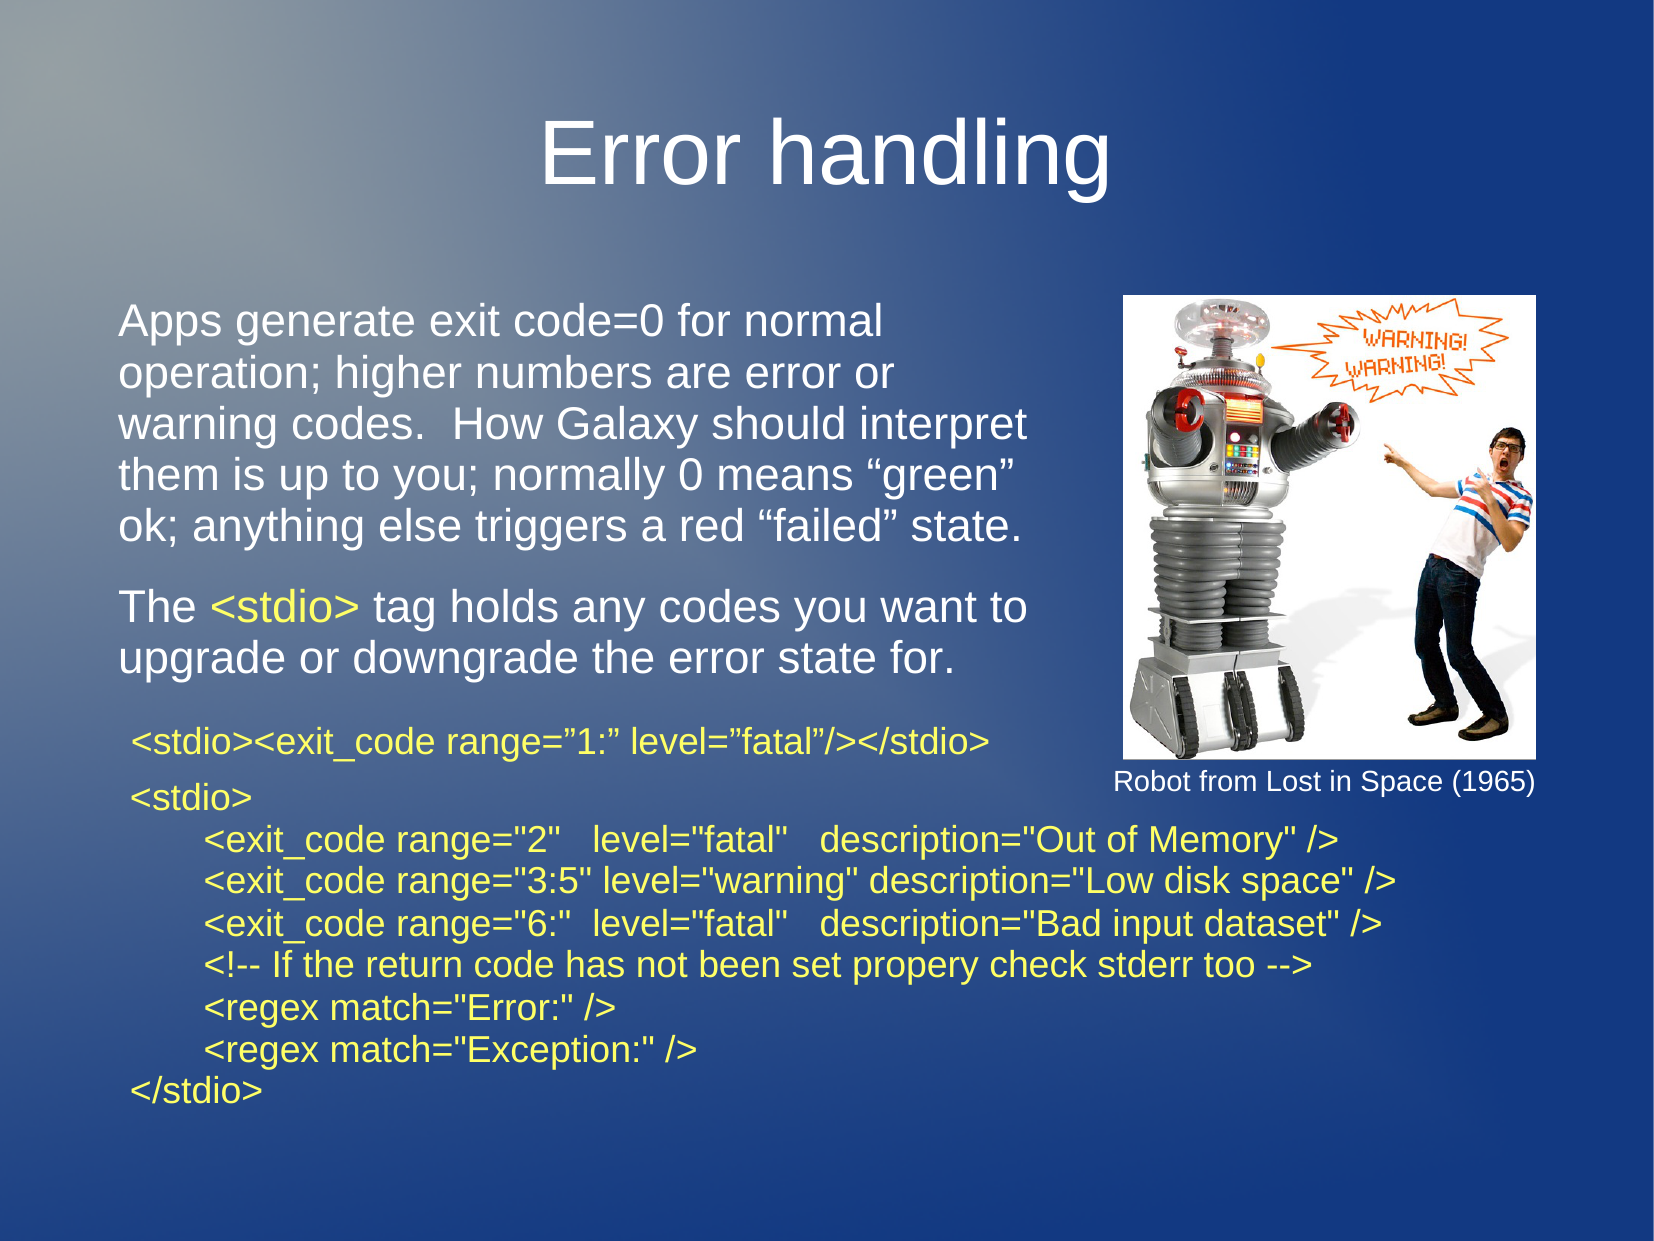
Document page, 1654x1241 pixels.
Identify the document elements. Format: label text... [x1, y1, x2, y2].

picture [0, 0, 1654, 1241]
list Apps generate exit code=0 for normal operation; higher numbers are error or warning codes. How Galaxy should interpret them is up to you; normally 0 means “green” ok; anything else triggers a red “failed” state. The <stdio> tag holds any codes you want to upgrade or downgrade the error state for. <stdio><exit_code range=”1:” level=”fatal”/></stdio> [118, 295, 1063, 761]
title Error handling [82, 49, 1571, 257]
list <stdio> <exit_code range="2" level="fatal" description="Out of Memory" /> <exit_code range="3:5" level="warning" description="Low disk space" /> <exit_code range="6:" level="fatal" description="Bad input dataset" /> <!-- If the return code has not been set propery check stderr too --> <regex match="Error:" /> <regex match="Exception:" /> </stdio> [129, 776, 1489, 1123]
